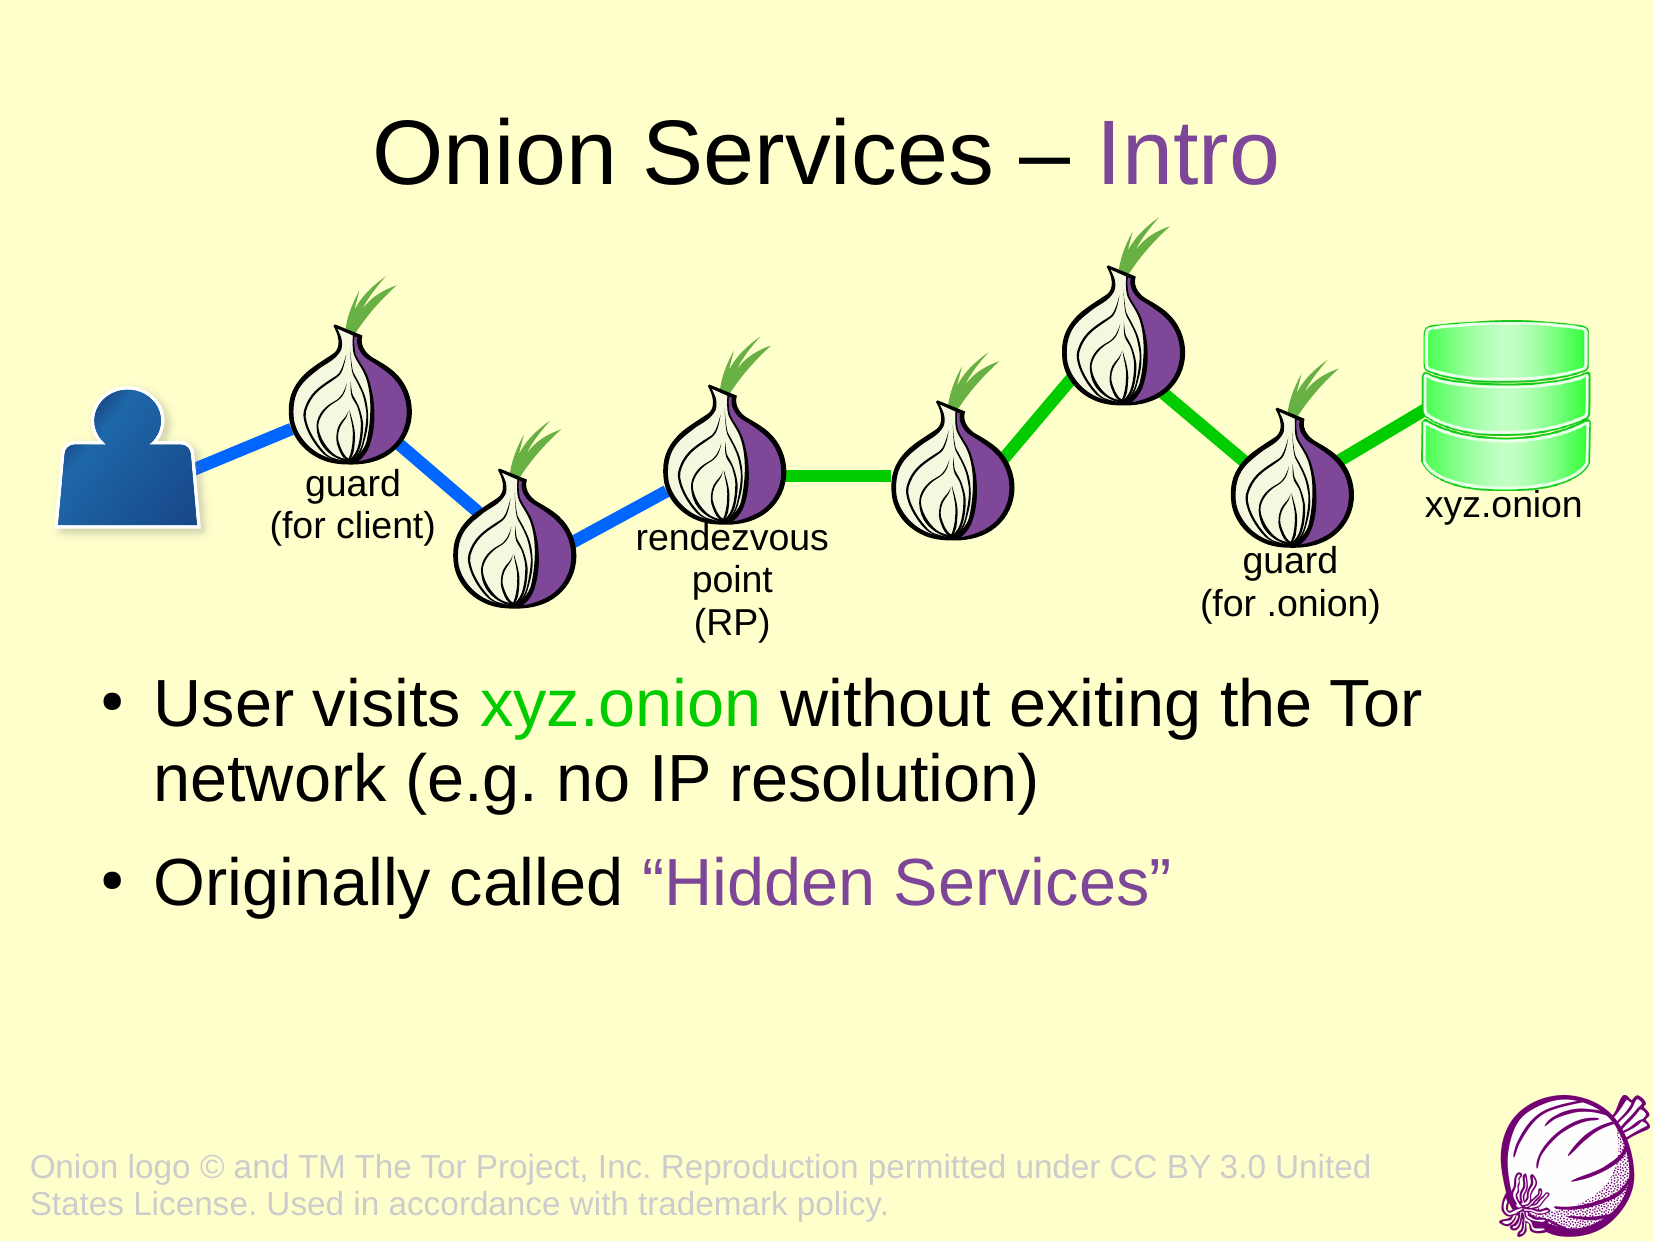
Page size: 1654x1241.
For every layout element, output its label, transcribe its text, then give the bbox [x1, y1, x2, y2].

text_box rendezvous point (RP) [620, 509, 844, 651]
picture [1230, 359, 1355, 548]
text_box guard (for .onion) [1185, 532, 1396, 632]
text_box xyz.onion [1410, 476, 1598, 534]
picture [891, 352, 1015, 541]
text_box Onion logo © and TM The Tor Project, Inc. Reproduction permitted under CC BY 3.0 United States License. Used in accordance with trademark policy. [15, 1141, 1471, 1231]
title Onion Services – Intro [82, 49, 1571, 257]
list User visits xyz.onion without exiting the Tor network (e.g. no IP resolution) Originally called “Hidden Services” [82, 666, 1571, 1010]
picture [1062, 217, 1186, 406]
picture [288, 276, 412, 465]
picture [45, 372, 222, 550]
picture [453, 420, 577, 609]
picture [663, 336, 787, 525]
picture [1421, 320, 1591, 491]
text_box guard (for client) [254, 455, 452, 555]
